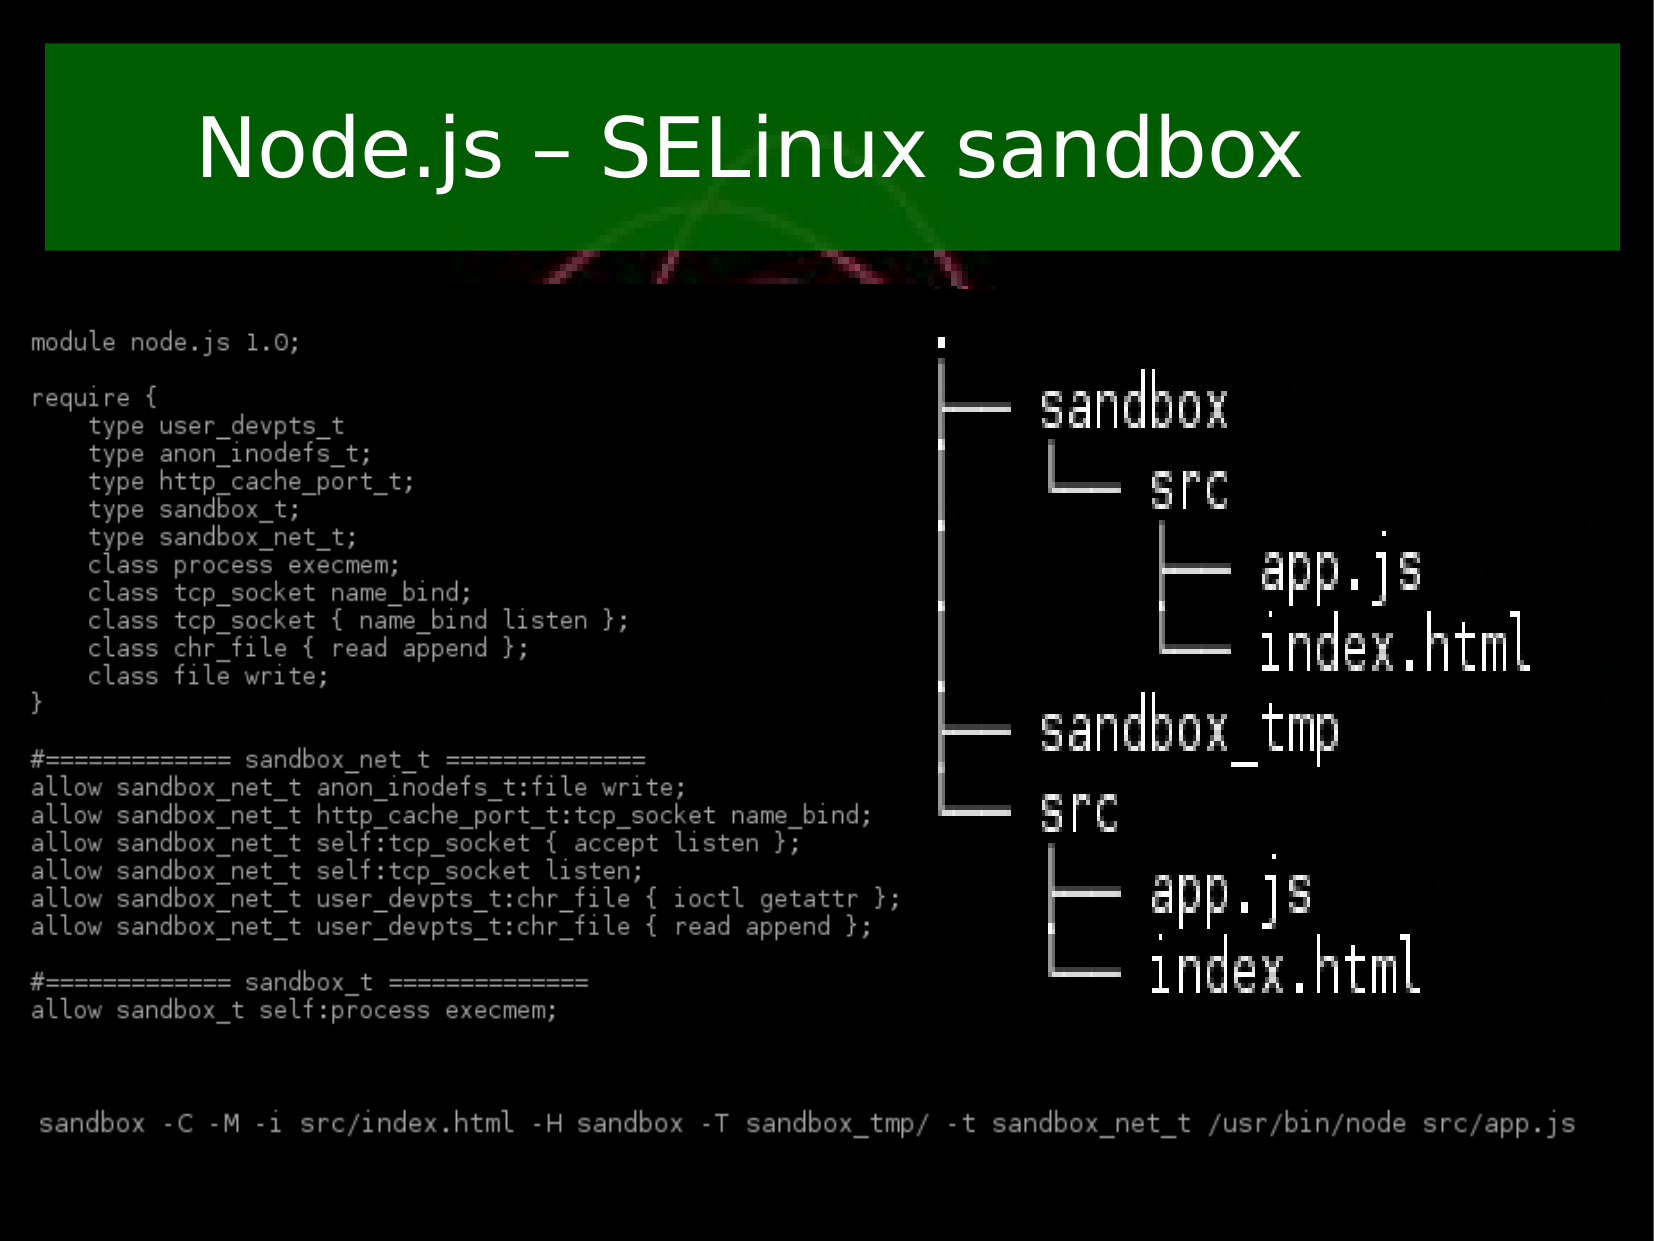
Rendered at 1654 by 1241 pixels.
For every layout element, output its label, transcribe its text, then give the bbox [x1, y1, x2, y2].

picture [0, 0, 1654, 1241]
title Node.js – SELinux sandbox [45, 43, 1621, 251]
